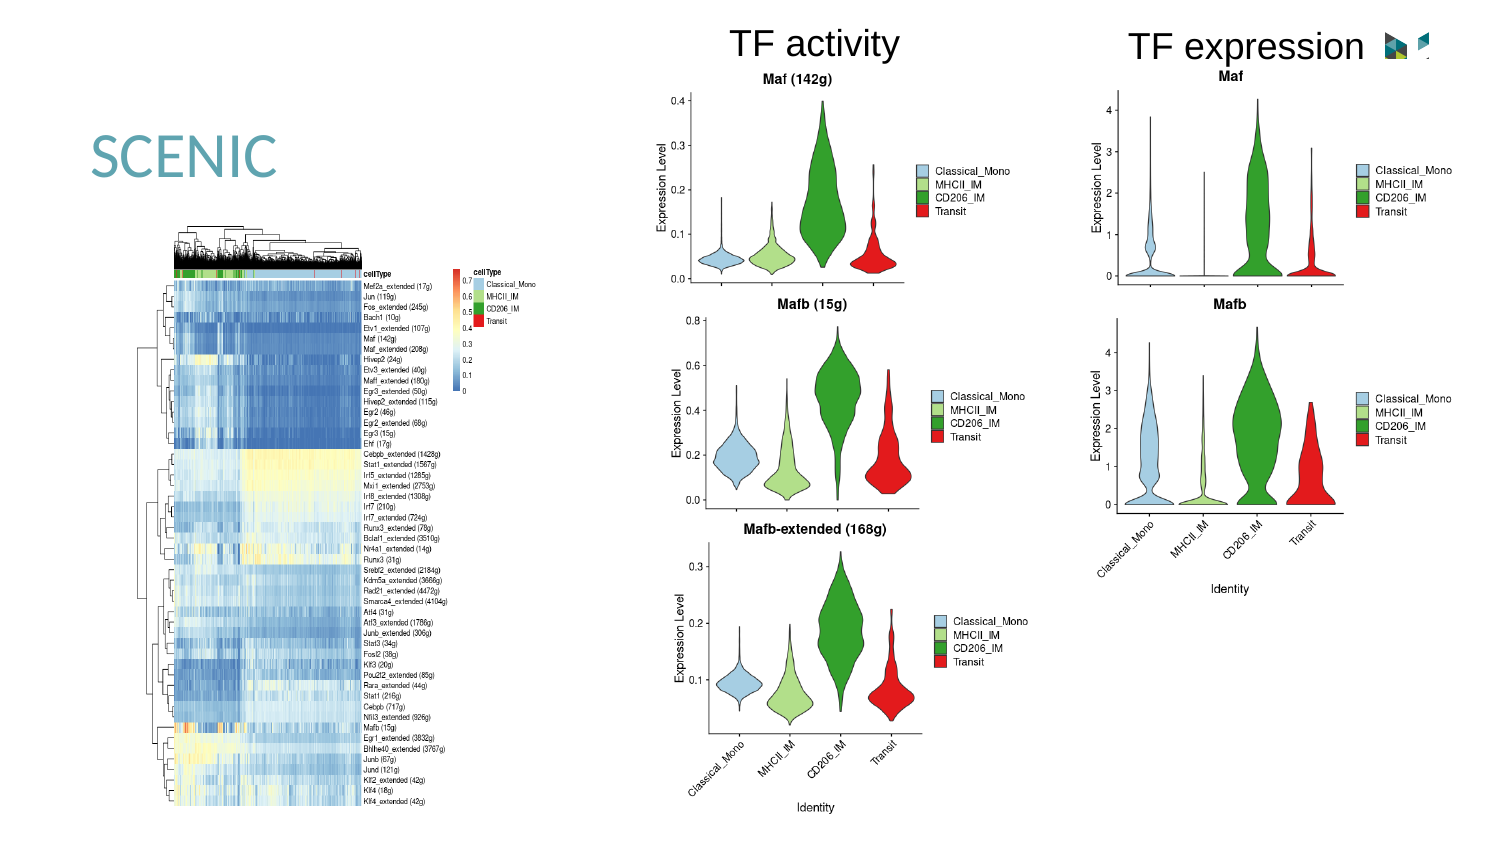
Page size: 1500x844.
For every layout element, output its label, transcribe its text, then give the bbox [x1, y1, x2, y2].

text_box TF expression [1113, 18, 1381, 76]
picture [1079, 32, 1463, 607]
text_box TF activity [714, 15, 916, 72]
picture [135, 224, 541, 811]
title SCENIC [75, 105, 645, 199]
picture [645, 62, 1039, 826]
